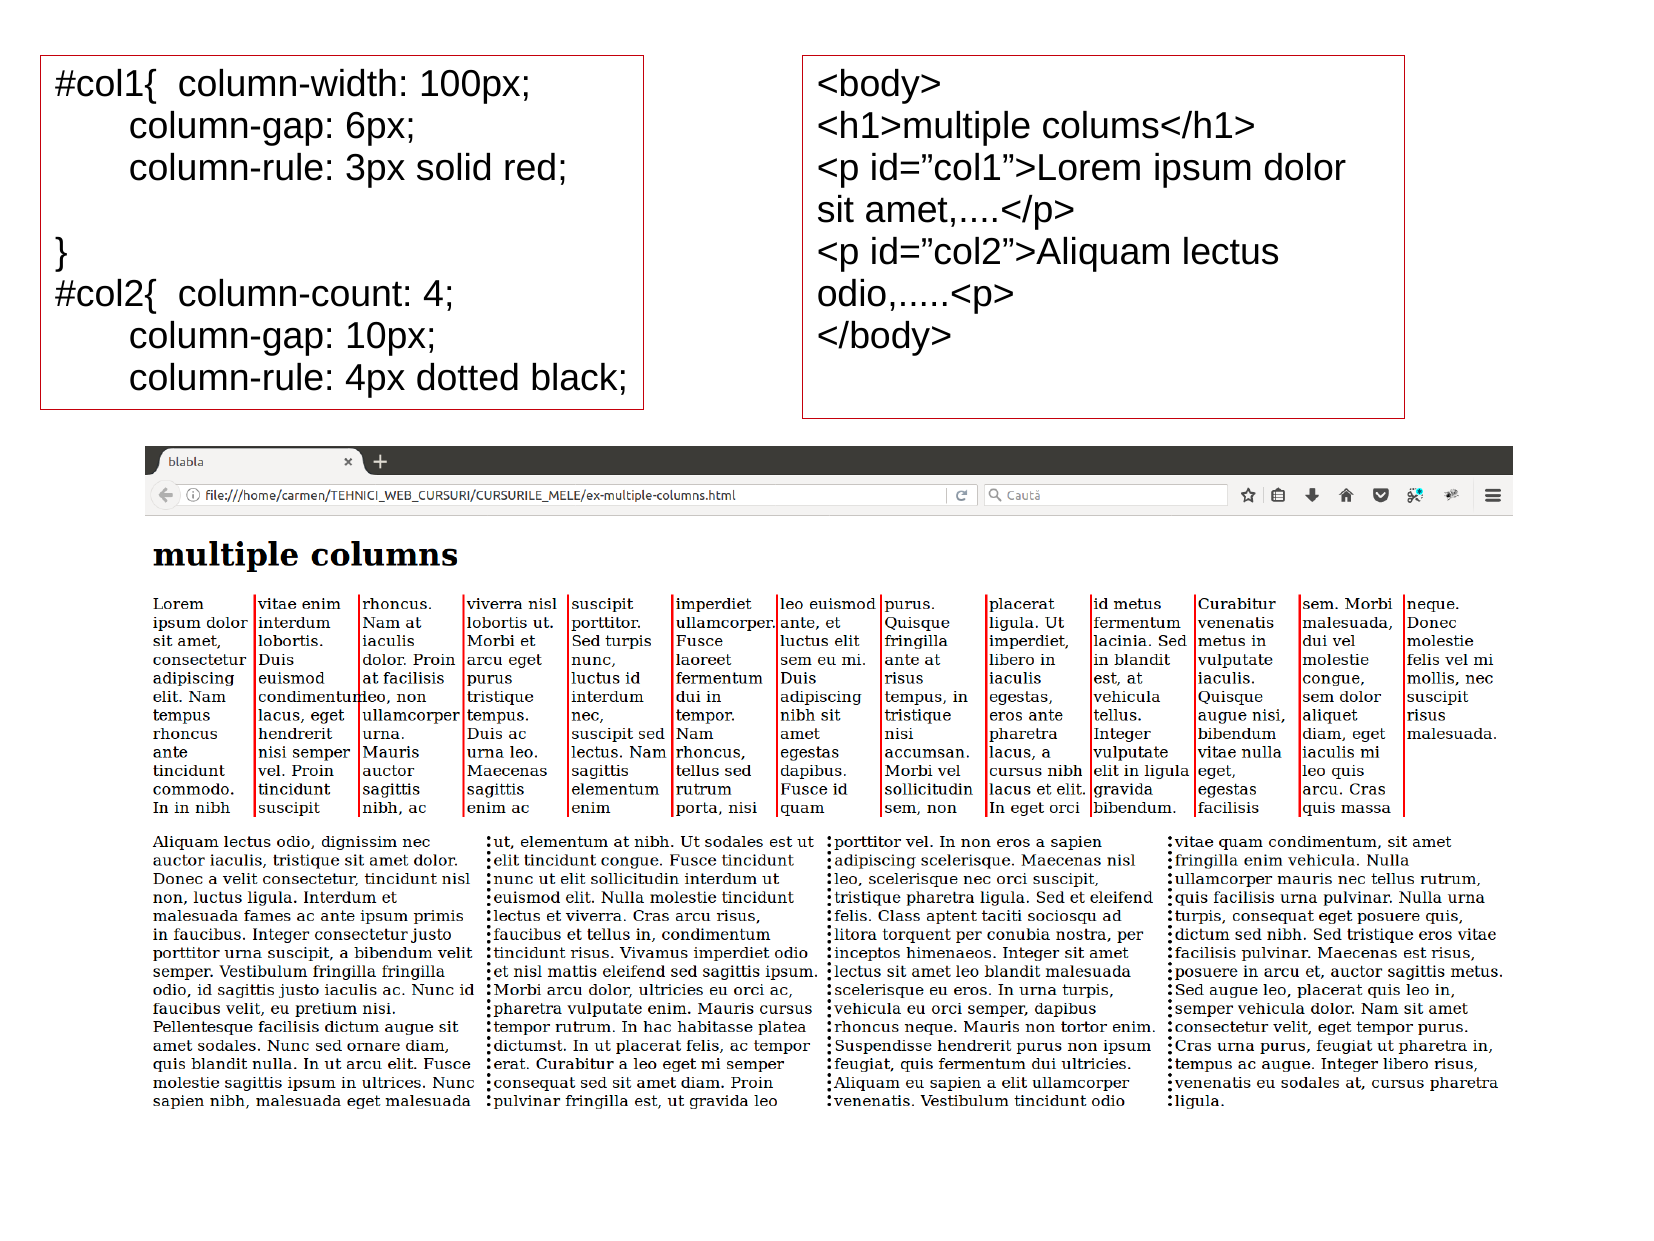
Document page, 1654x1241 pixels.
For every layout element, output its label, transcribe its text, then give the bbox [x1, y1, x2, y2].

text_box <body> <h1>multiple colums</h1> <p id=”col1”>Lorem ipsum dolor sit amet,....</p> <p id=”col2”>Aliquam lectus odio,.....<p> </body> [802, 55, 1405, 419]
picture [145, 446, 1513, 1226]
text_box #col1{ column-width: 100px; column-gap: 6px; column-rule: 3px solid red; } #col2{ column-count: 4; column-gap: 10px; column-rule: 4px dotted black; [40, 55, 644, 410]
